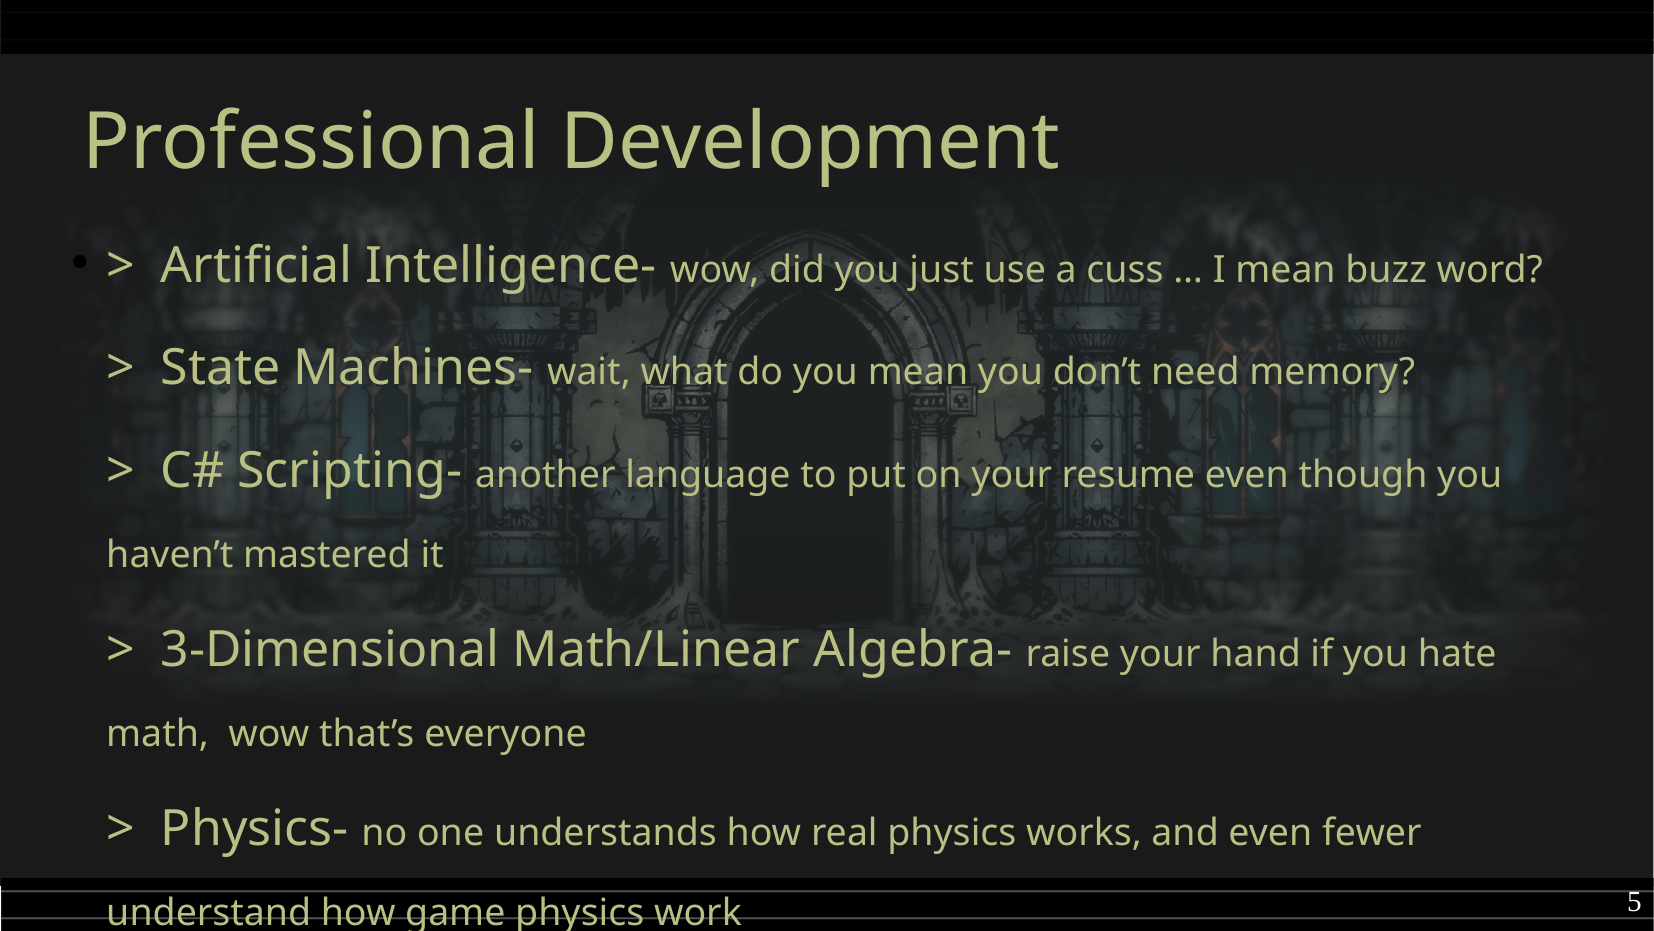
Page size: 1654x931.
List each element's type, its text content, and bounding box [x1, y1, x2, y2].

title Professional Development [82, 27, 1571, 195]
picture [0, 0, 1654, 931]
title > Artificial Intelligence- wow, did you just use a cuss … I mean buzz word? > State Machines- wait, what do you mean you don’t need memory? > C# Scripting- another language to put on your resume even though you haven’t mastered it > 3-Dimensional Math/Linear Algebra- raise your hand if you hate math, wow that’s everyone > Physics- no one understands how real physics works, and even fewer understand how game physics work > Game Design- why does it seem that STEM and creativity are in near complete complementary distribution? > Art/Animation- the hardest AND lowest paying part, that doesn’t seem right [70, 195, 1595, 931]
